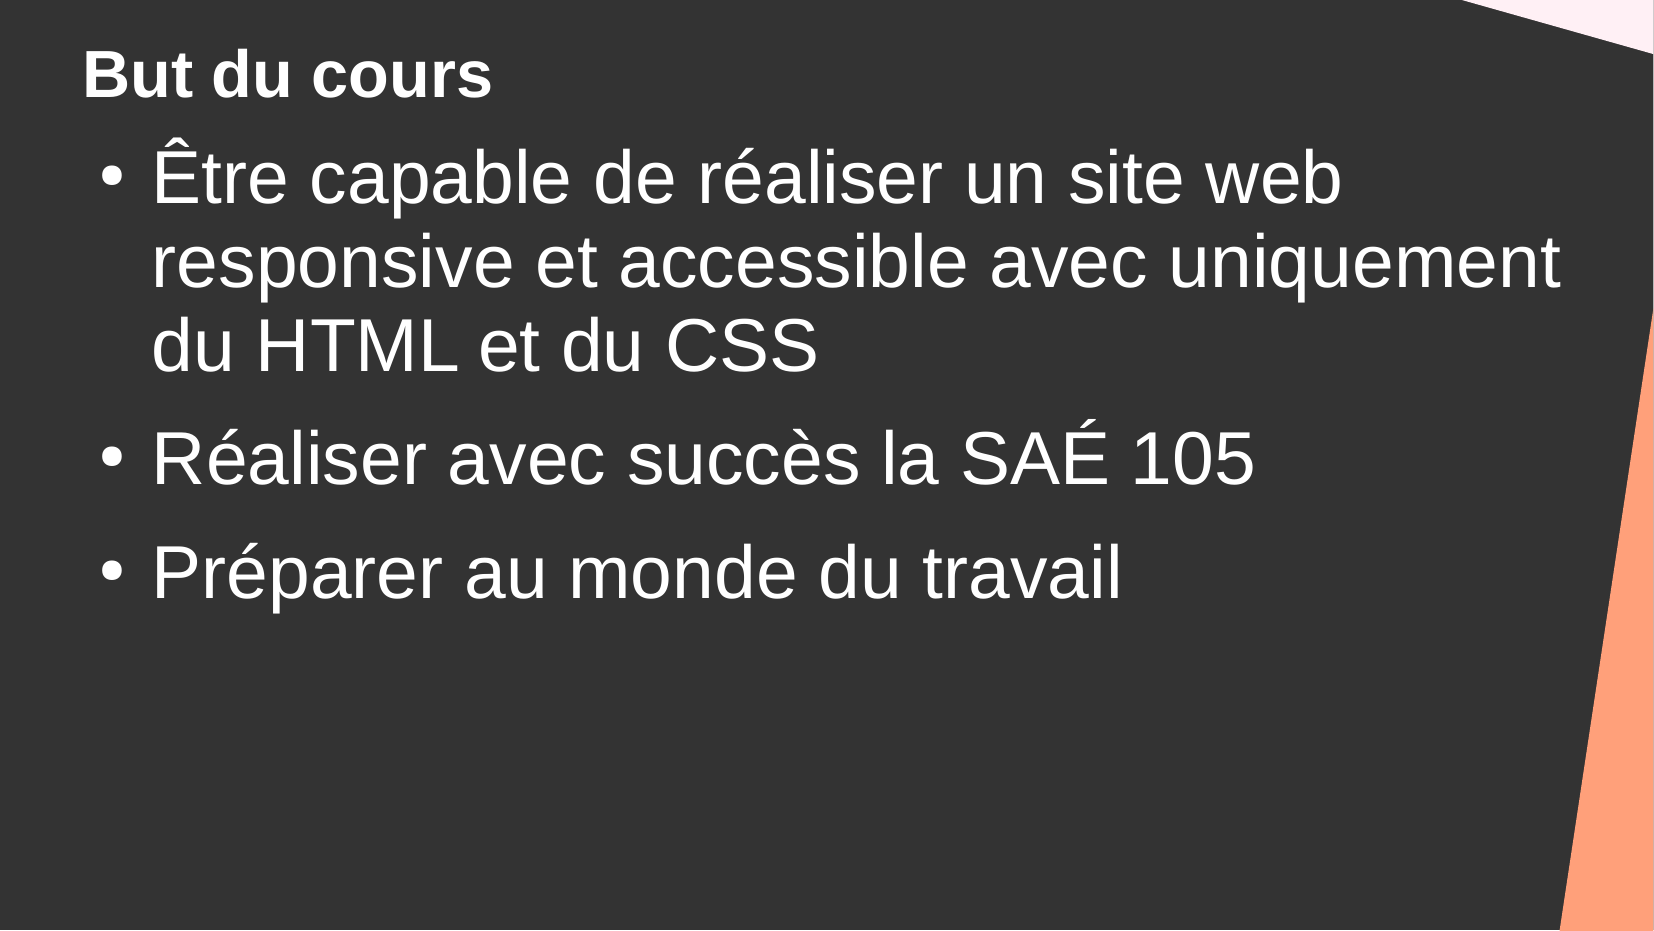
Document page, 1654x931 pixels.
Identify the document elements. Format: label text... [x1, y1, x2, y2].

title But du cours [82, 37, 1571, 122]
list Être capable de réaliser un site web responsive et accessible avec uniquement du HTML et du CSS Réaliser avec succès la SAÉ 105 Préparer au monde du travail [80, 135, 1620, 762]
text_box [1461, 0, 1654, 55]
text_box [1559, 304, 1654, 931]
